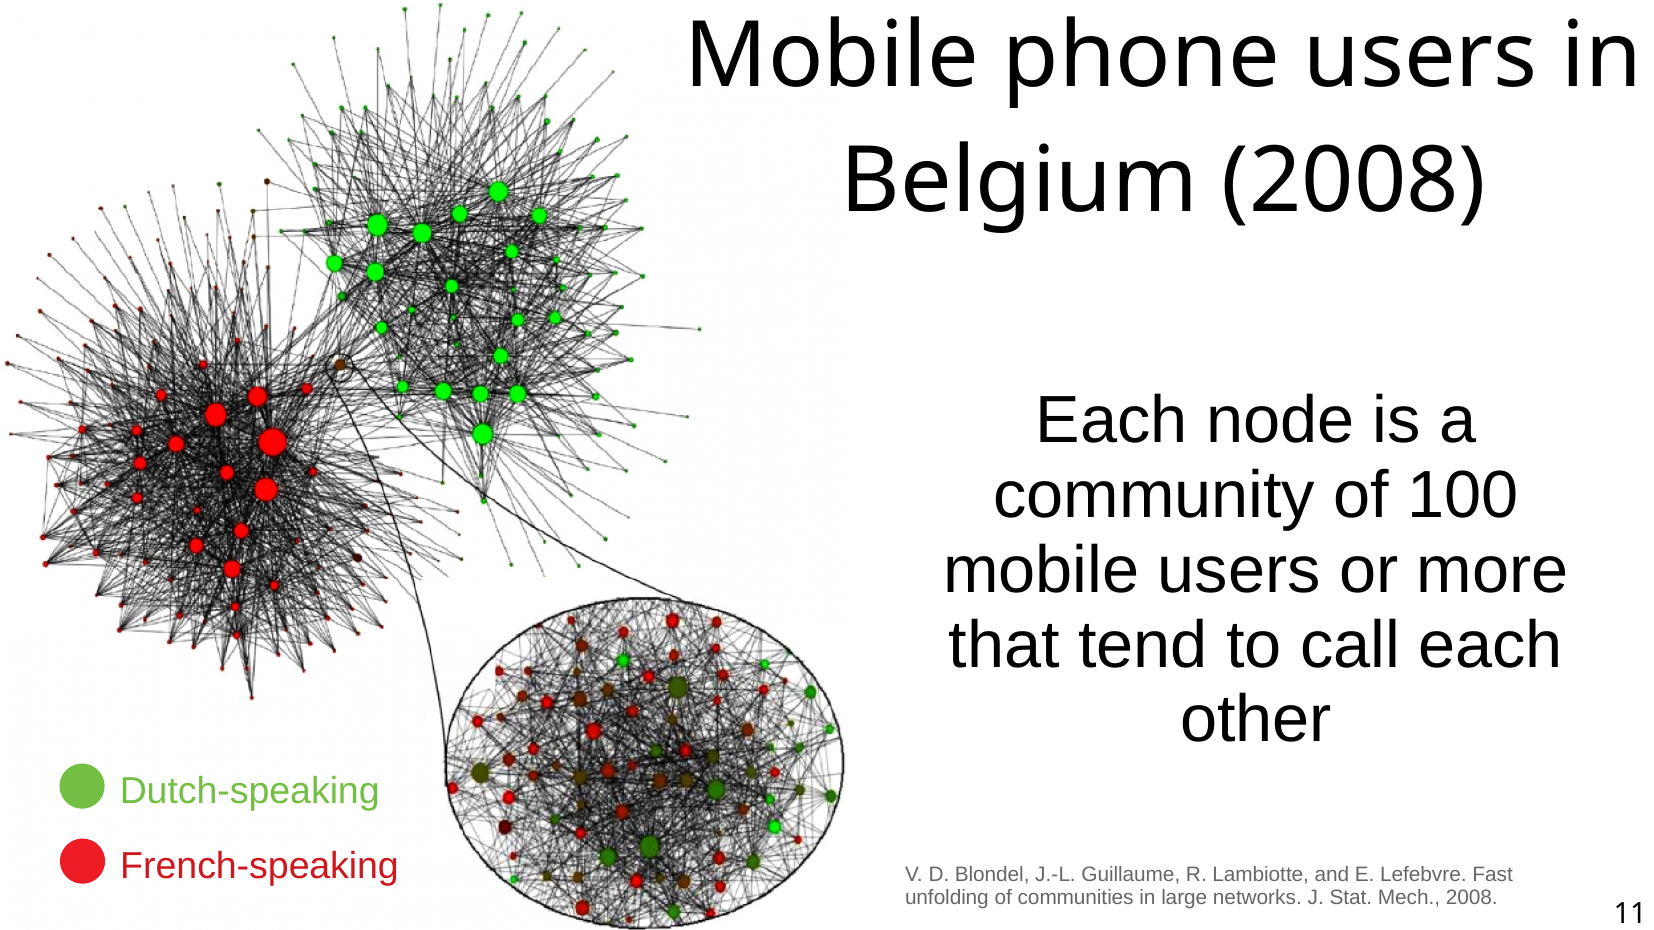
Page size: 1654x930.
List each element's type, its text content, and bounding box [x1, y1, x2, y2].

text_box [59, 763, 105, 809]
title Mobile phone users in Belgium (2008) [675, 1, 1653, 226]
text_box [60, 838, 105, 884]
text_box Each node is a community of 100 mobile users or more that tend to call each other [892, 375, 1621, 764]
picture [0, 1, 847, 930]
text_box French-speaking [105, 836, 436, 923]
text_box Dutch-speaking [105, 761, 406, 836]
text_box V. D. Blondel, J.-L. Guillaume, R. Lambiotte, and E. Lefebvre. Fast unfolding of communities in large networks. J. Stat. Mech., 2008. [890, 855, 1576, 917]
